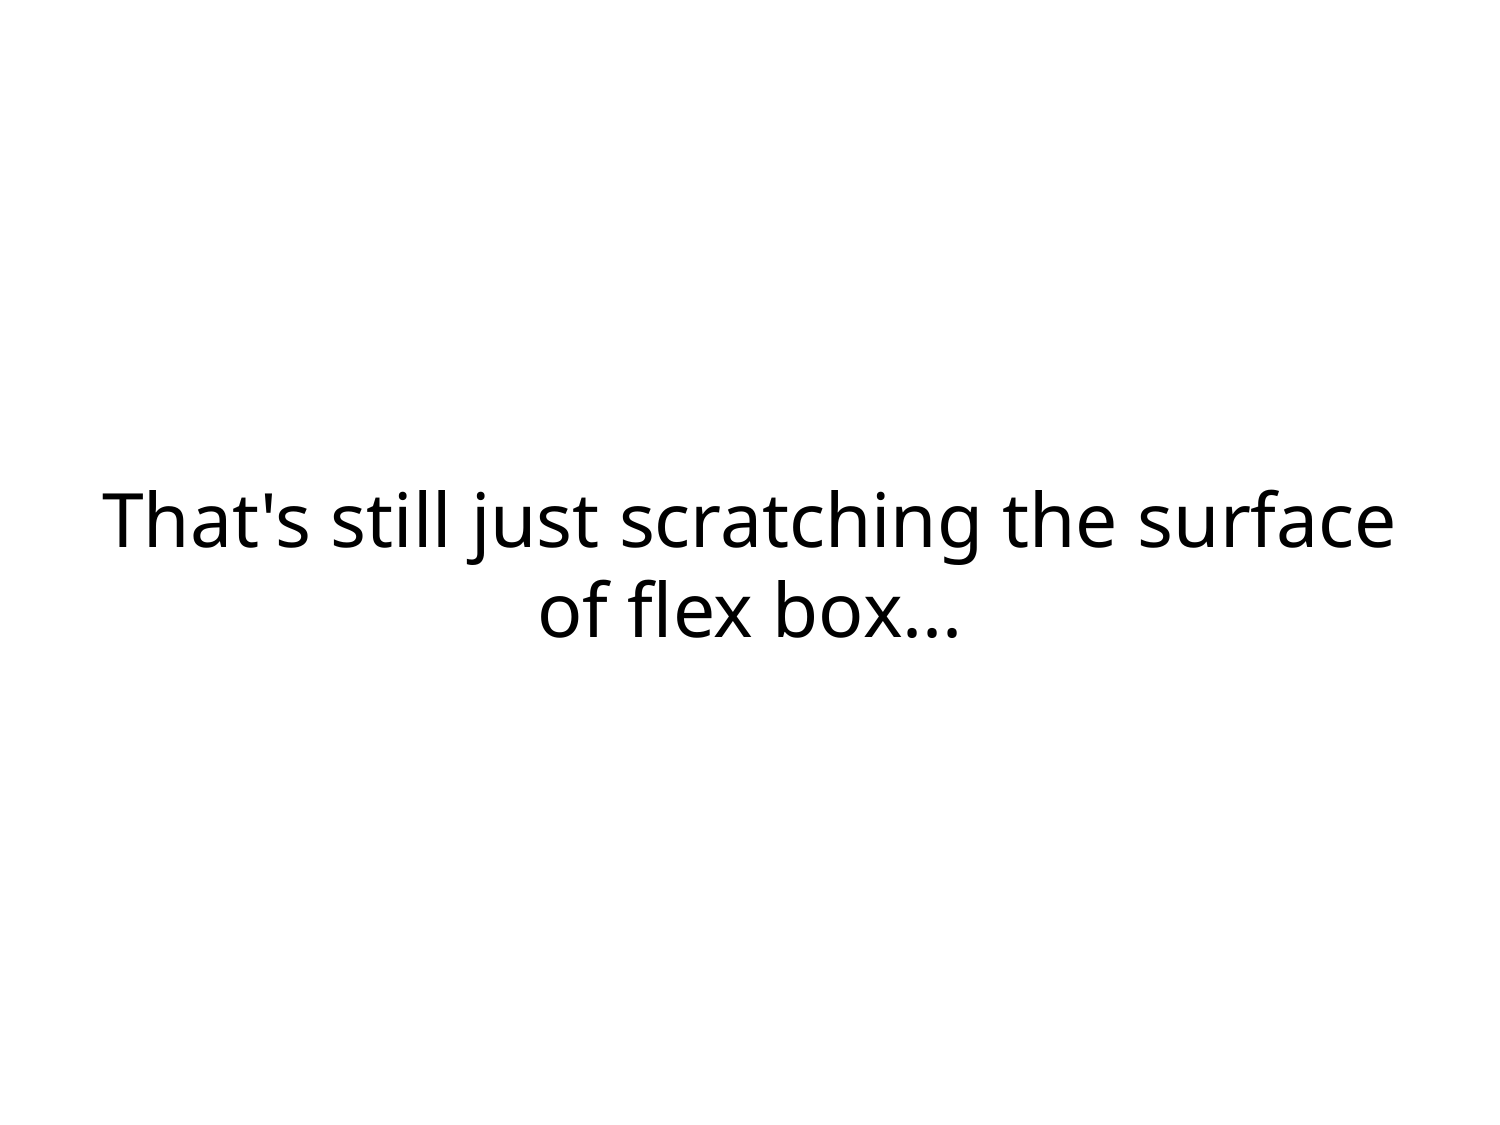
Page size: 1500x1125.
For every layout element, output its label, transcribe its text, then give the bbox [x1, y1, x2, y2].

title That's still just scratching the surface of flex box... [51, 470, 1449, 655]
